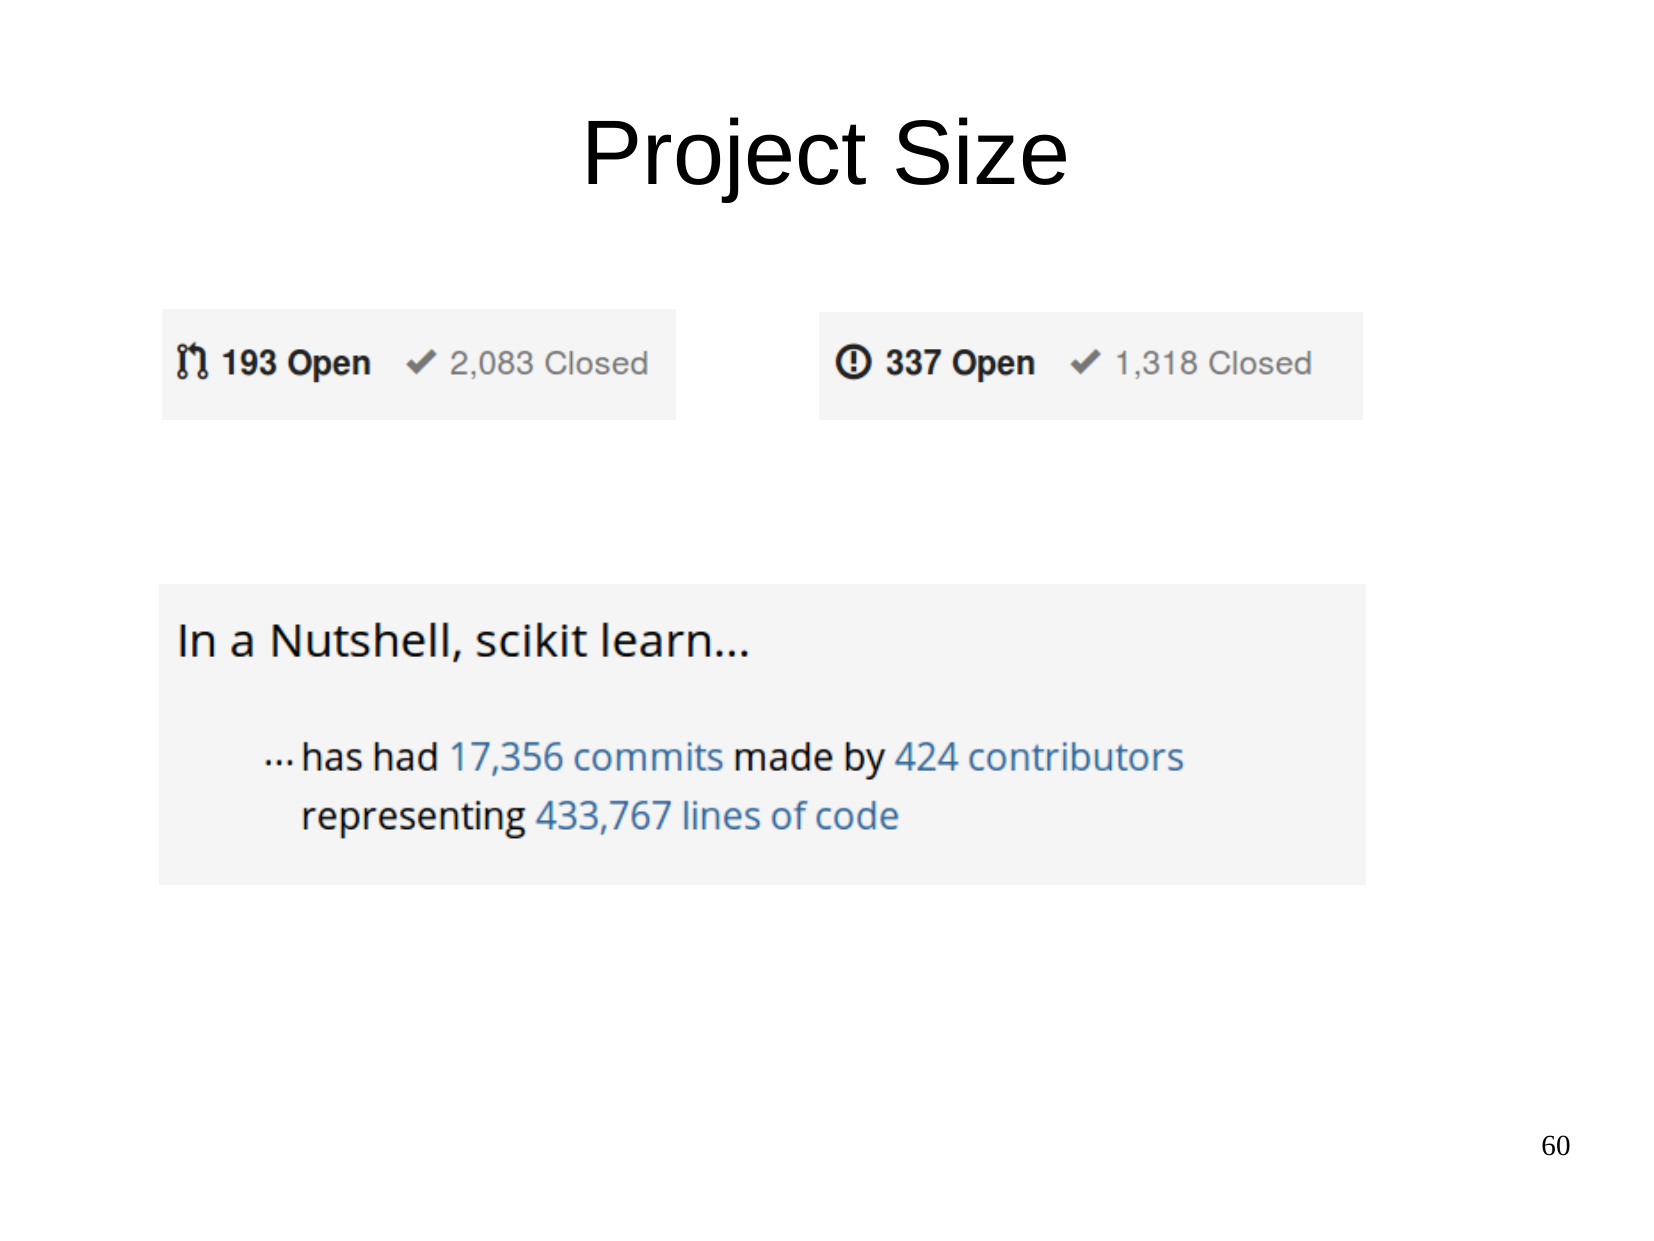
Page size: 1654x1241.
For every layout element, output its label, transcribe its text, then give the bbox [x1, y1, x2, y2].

picture [159, 584, 1366, 886]
title Project Size [82, 49, 1571, 257]
picture [162, 309, 676, 421]
picture [819, 312, 1363, 421]
